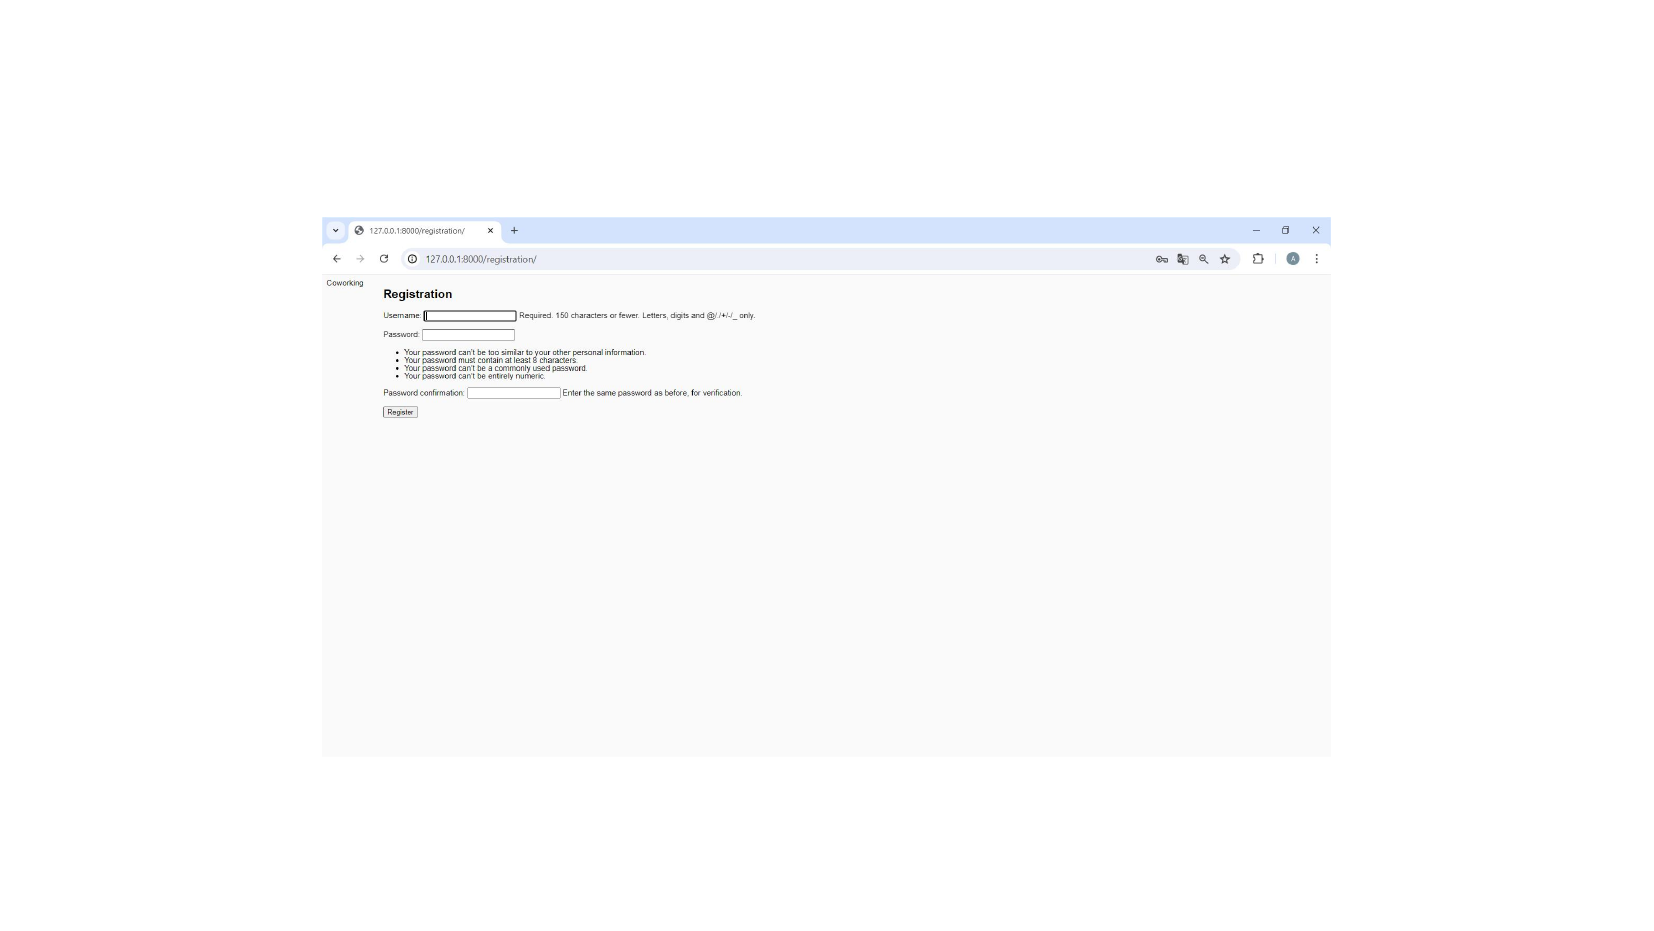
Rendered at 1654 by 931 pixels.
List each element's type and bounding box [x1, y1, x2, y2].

picture [322, 217, 1331, 758]
